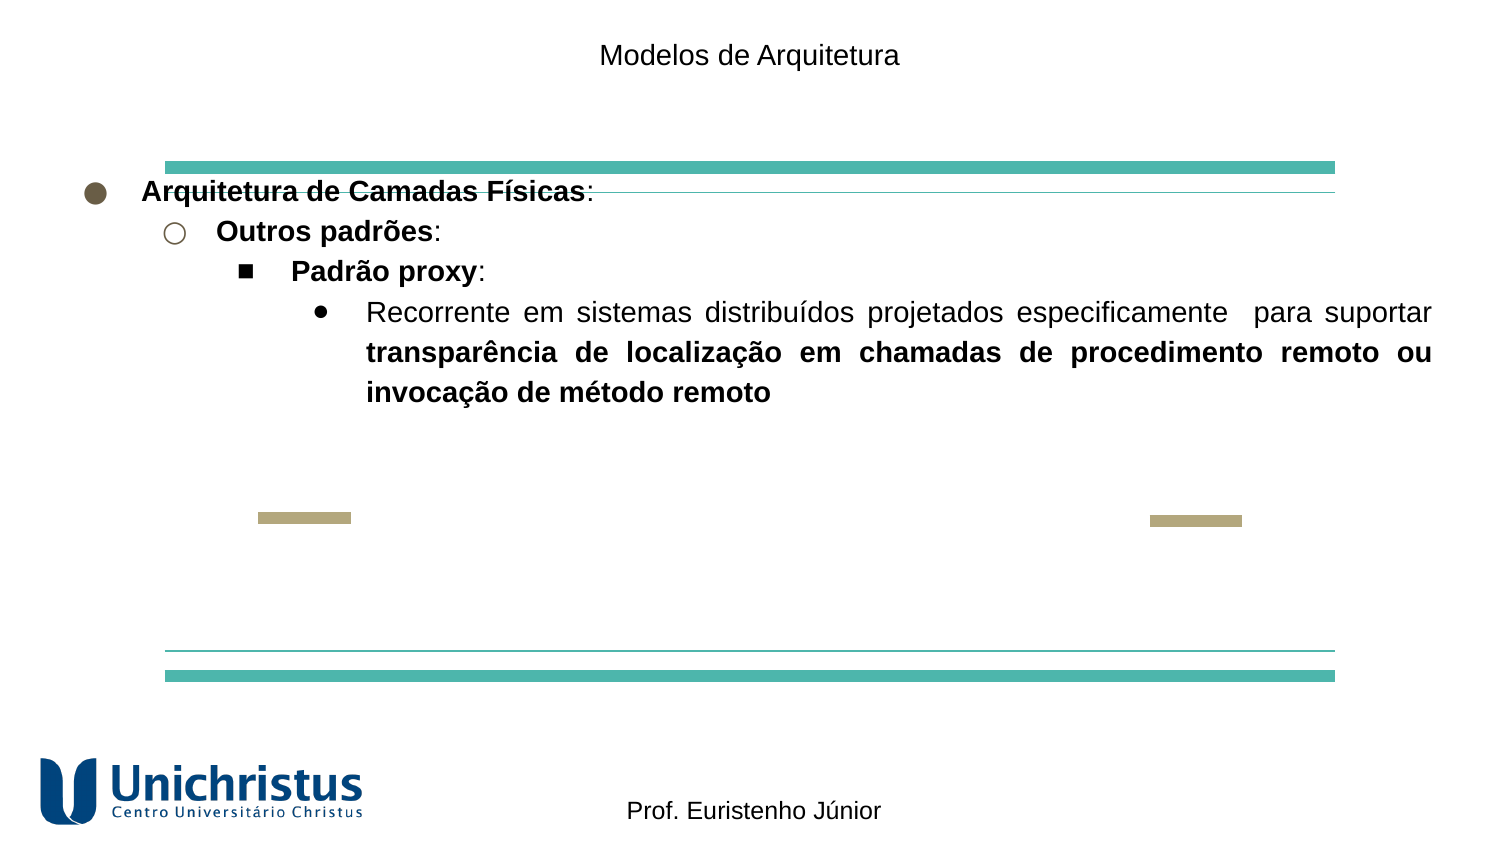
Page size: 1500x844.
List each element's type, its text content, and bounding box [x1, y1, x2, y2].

title Modelos de Arquitetura [51, 20, 1449, 137]
picture [35, 754, 367, 827]
list Arquitetura de Camadas Físicas: Outros padrões: Padrão proxy: Recorrente em sistemas distribuídos projetados especificamente para suportar transparência de localização em chamadas de procedimento remoto ou invocação de método remoto [51, 152, 1449, 750]
